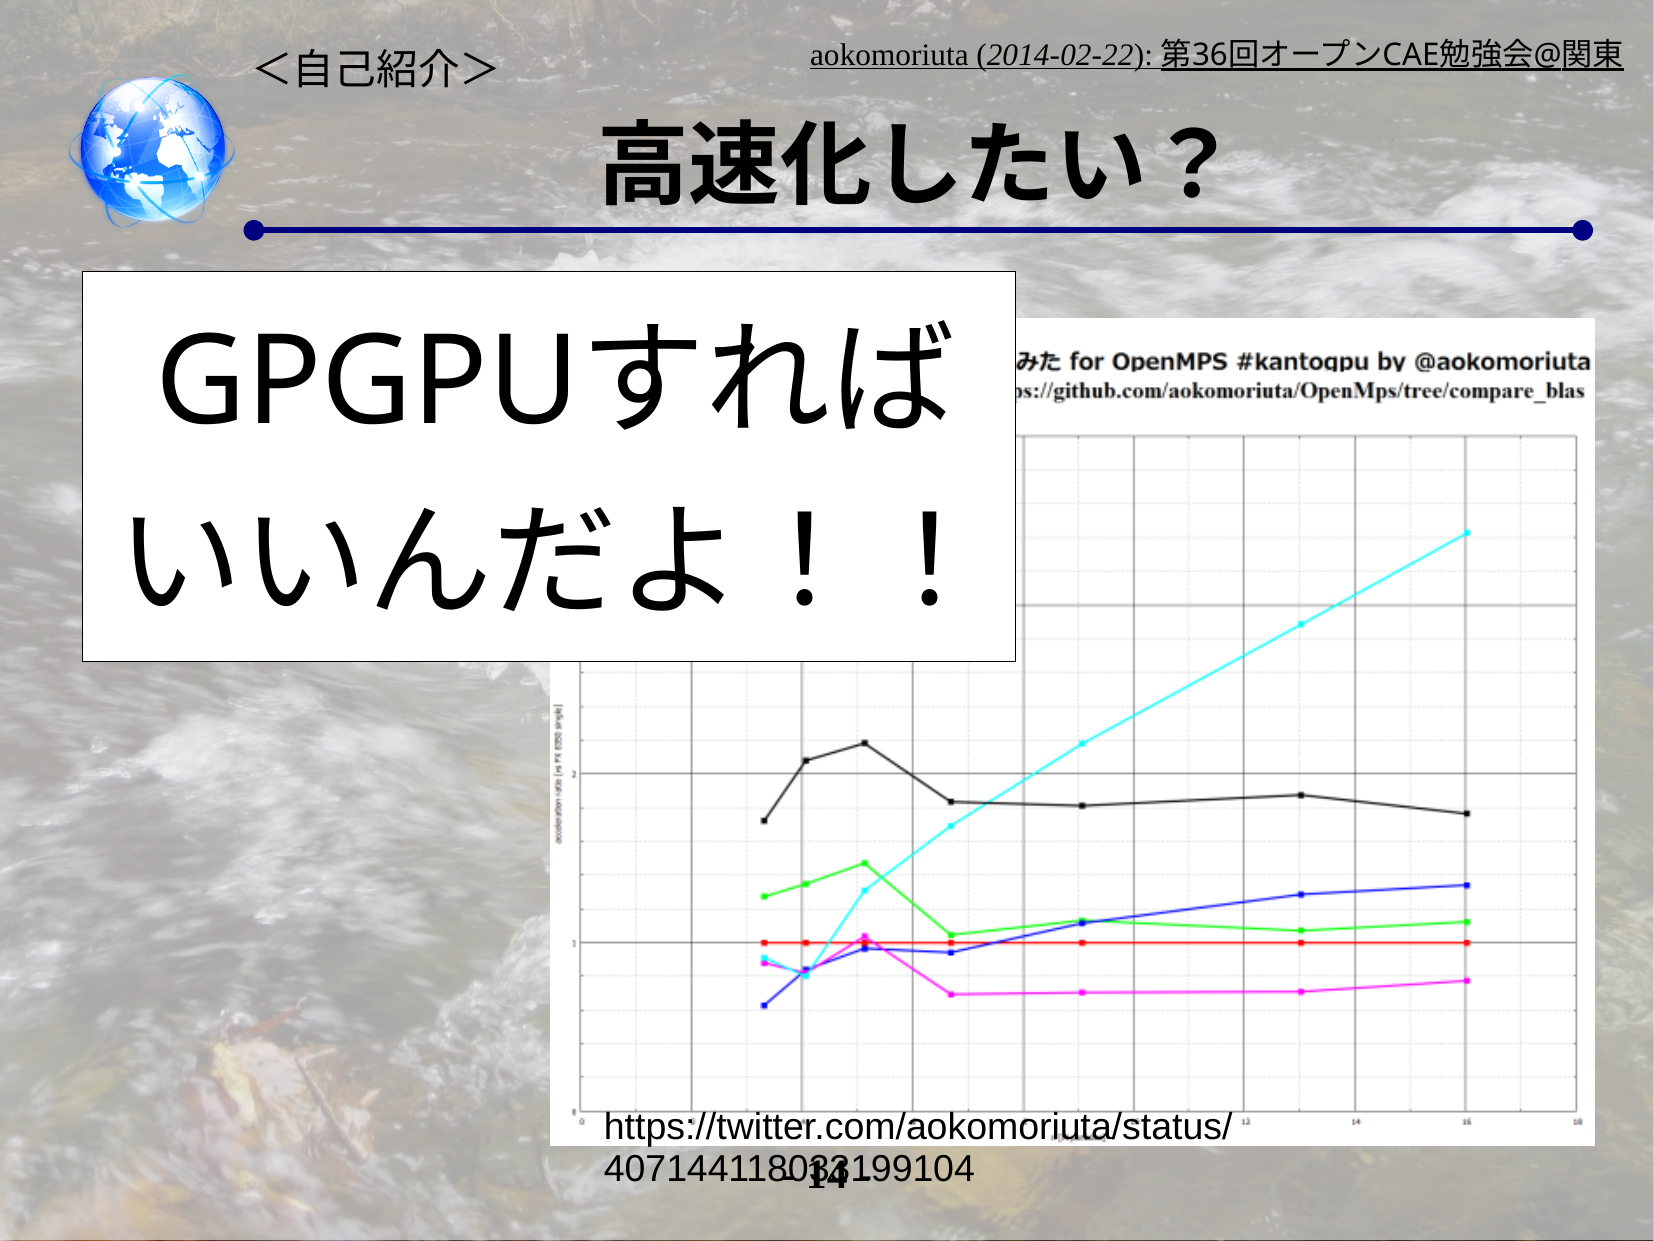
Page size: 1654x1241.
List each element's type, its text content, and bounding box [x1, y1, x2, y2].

picture [550, 318, 1595, 1146]
picture [65, 64, 237, 236]
text_box ＜自己紹介＞ [236, 28, 1004, 119]
text_box https://twitter.com/aokomoriuta/status/407144118033199104 [589, 1098, 1619, 1156]
title 高速化したい？ [265, 88, 1571, 227]
text_box GPGPUすれば いいんだよ！！ [47, 271, 1063, 662]
